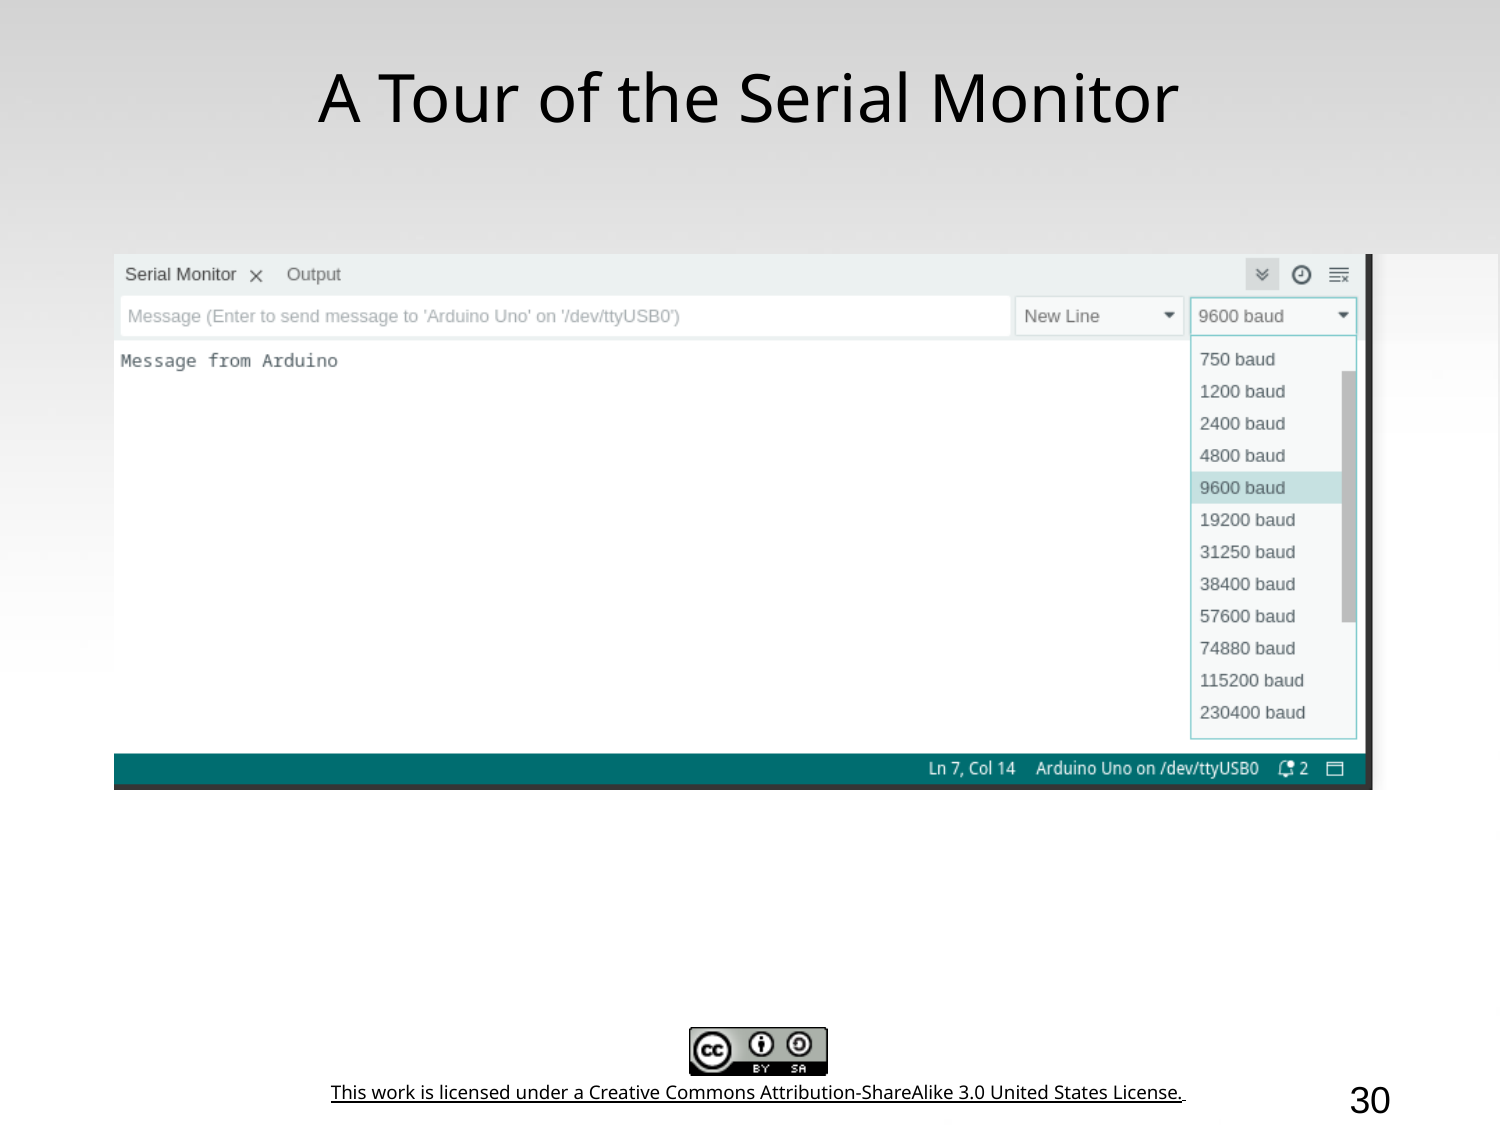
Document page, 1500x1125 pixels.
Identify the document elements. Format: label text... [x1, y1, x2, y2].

title A Tour of the Serial Monitor [112, 2, 1388, 190]
picture [0, 0, 1500, 1125]
